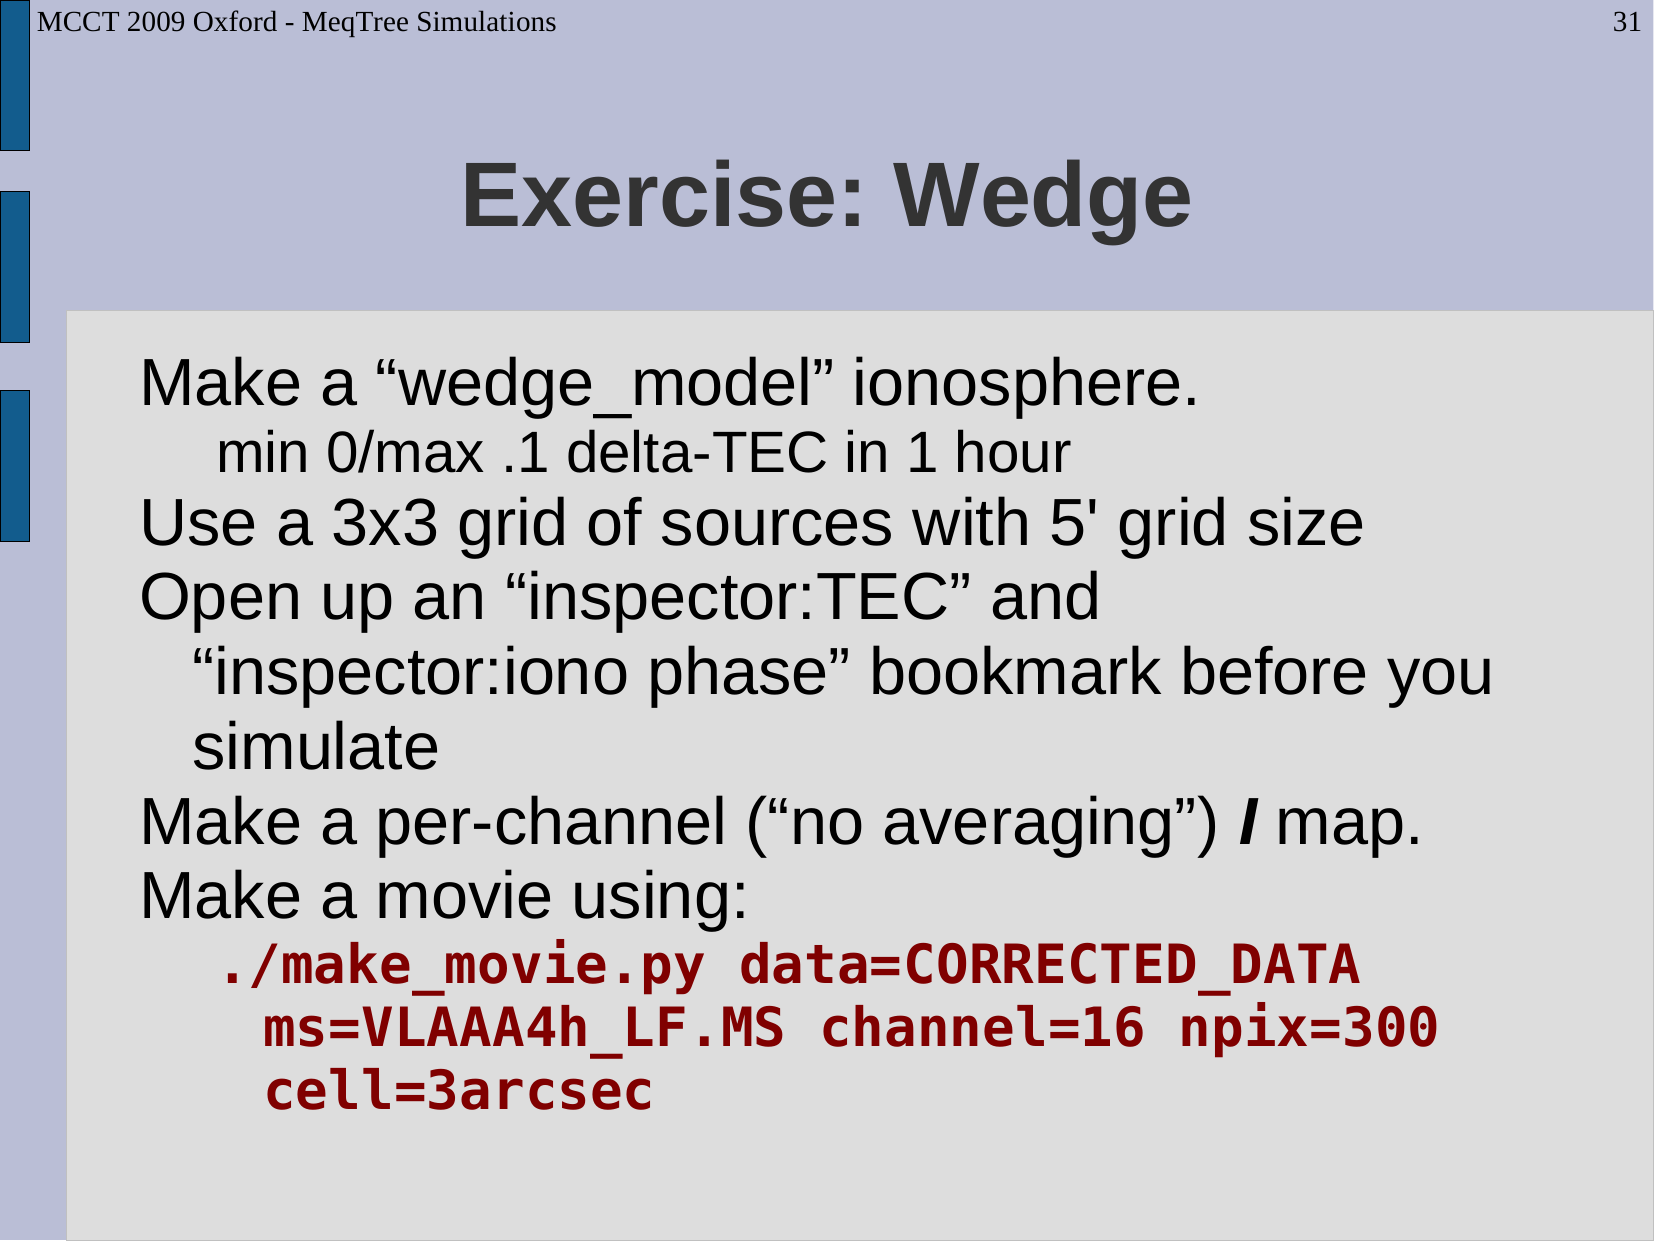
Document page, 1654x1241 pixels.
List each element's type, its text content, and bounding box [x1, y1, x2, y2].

list Make a “wedge_model” ionosphere. min 0/max .1 delta-TEC in 1 hour Use a 3x3 grid of sources with 5' grid size Open up an “inspector:TEC” and “inspector:iono phase” bookmark before you simulate Make a per-channel (“no averaging”) I map. Make a movie using: ./make_movie.py data=CORRECTED_DATA ms=VLAAA4h_LF.MS channel=16 npix=300 cell=3arcsec [121, 344, 1534, 1147]
title Exercise: Wedge [121, 91, 1534, 299]
